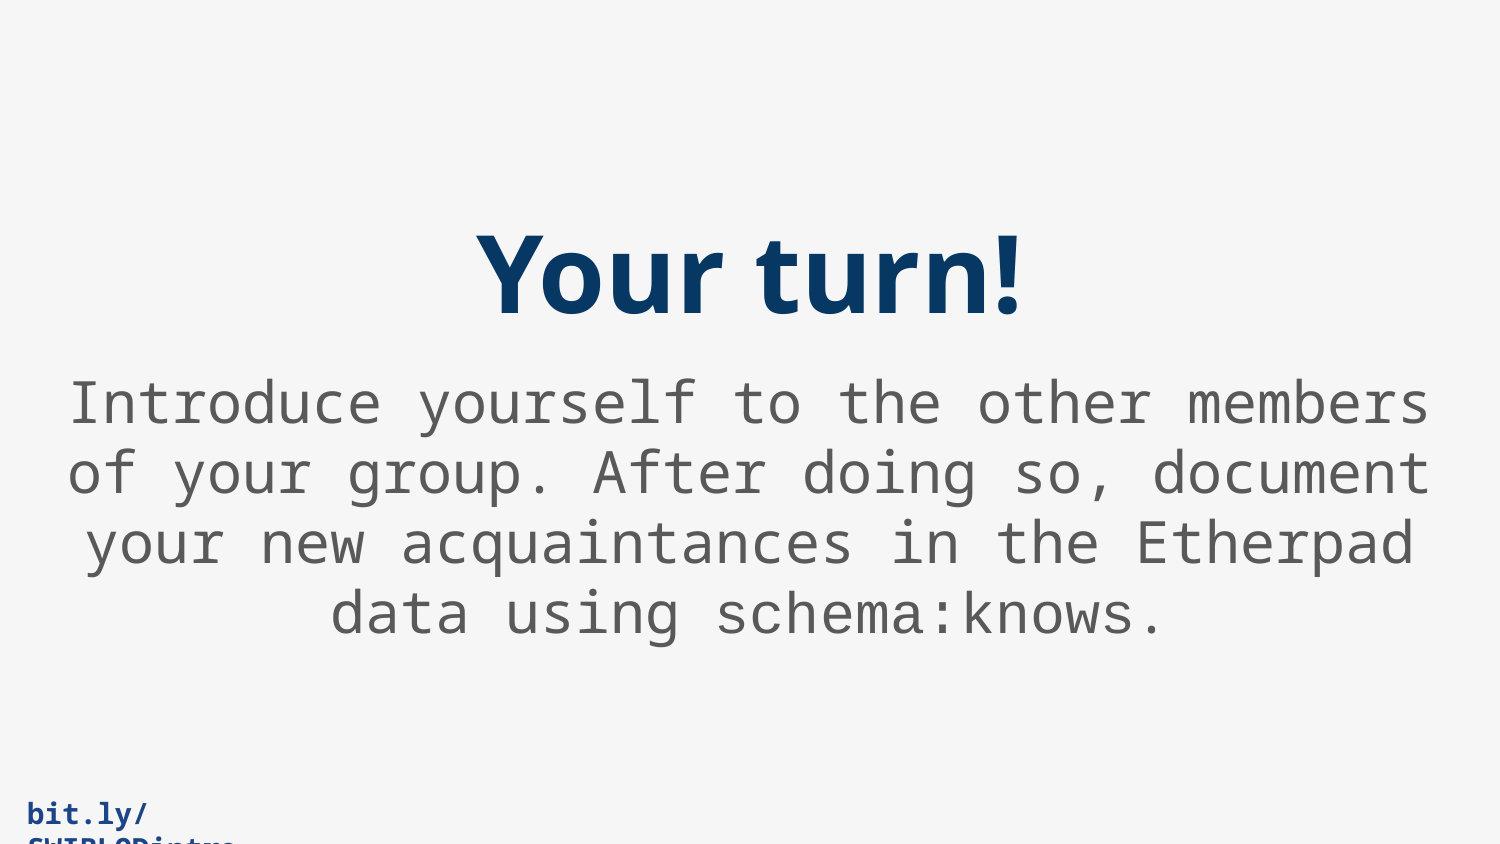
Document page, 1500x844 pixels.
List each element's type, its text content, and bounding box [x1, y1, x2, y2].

subtitle Introduce yourself to the other members of your group. After doing so, document your new acquaintances in the Etherpad data using schema:knows. [51, 351, 1449, 659]
title Your turn! [51, 185, 1449, 351]
